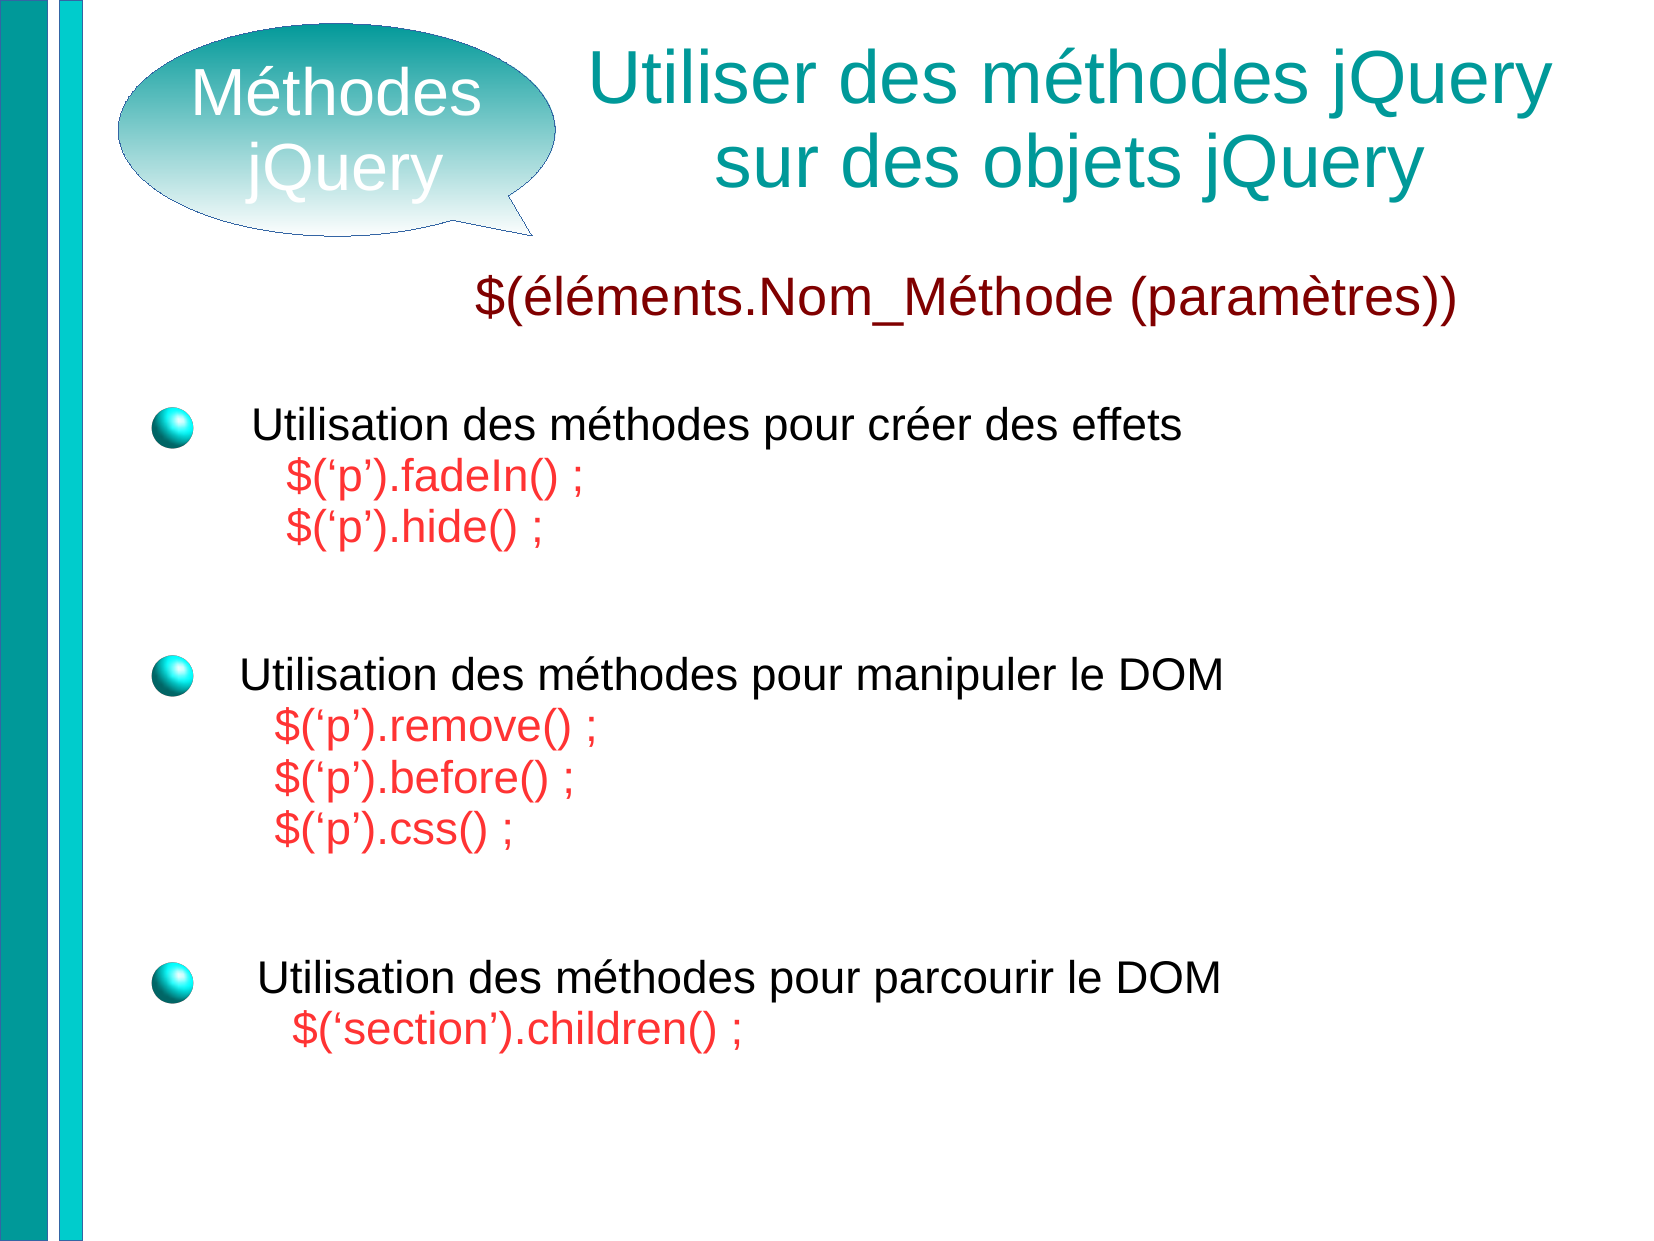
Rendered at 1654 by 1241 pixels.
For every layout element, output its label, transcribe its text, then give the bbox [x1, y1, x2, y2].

text_box Utilisation des méthodes pour manipuler le DOM $(‘p’).remove() ; $(‘p’).before() ; $(‘p’).css() ; [188, 590, 1335, 904]
text_box Utilisation des méthodes pour parcourir le DOM $(‘section’).children() ; [206, 944, 1353, 1152]
text_box $(éléments.Nom_Méthode (paramètres)) [165, 259, 1571, 383]
text_box [59, 0, 83, 1241]
text_box Méthodes jQuery [118, 23, 533, 237]
text_box Utiliser des méthodes jQuery sur des objets jQuery [484, 35, 1599, 208]
text_box Utilisation des méthodes pour créer des effets $(‘p’).fadeIn() ; $(‘p’).hide() ; [200, 391, 1205, 579]
text_box [0, 0, 48, 1241]
